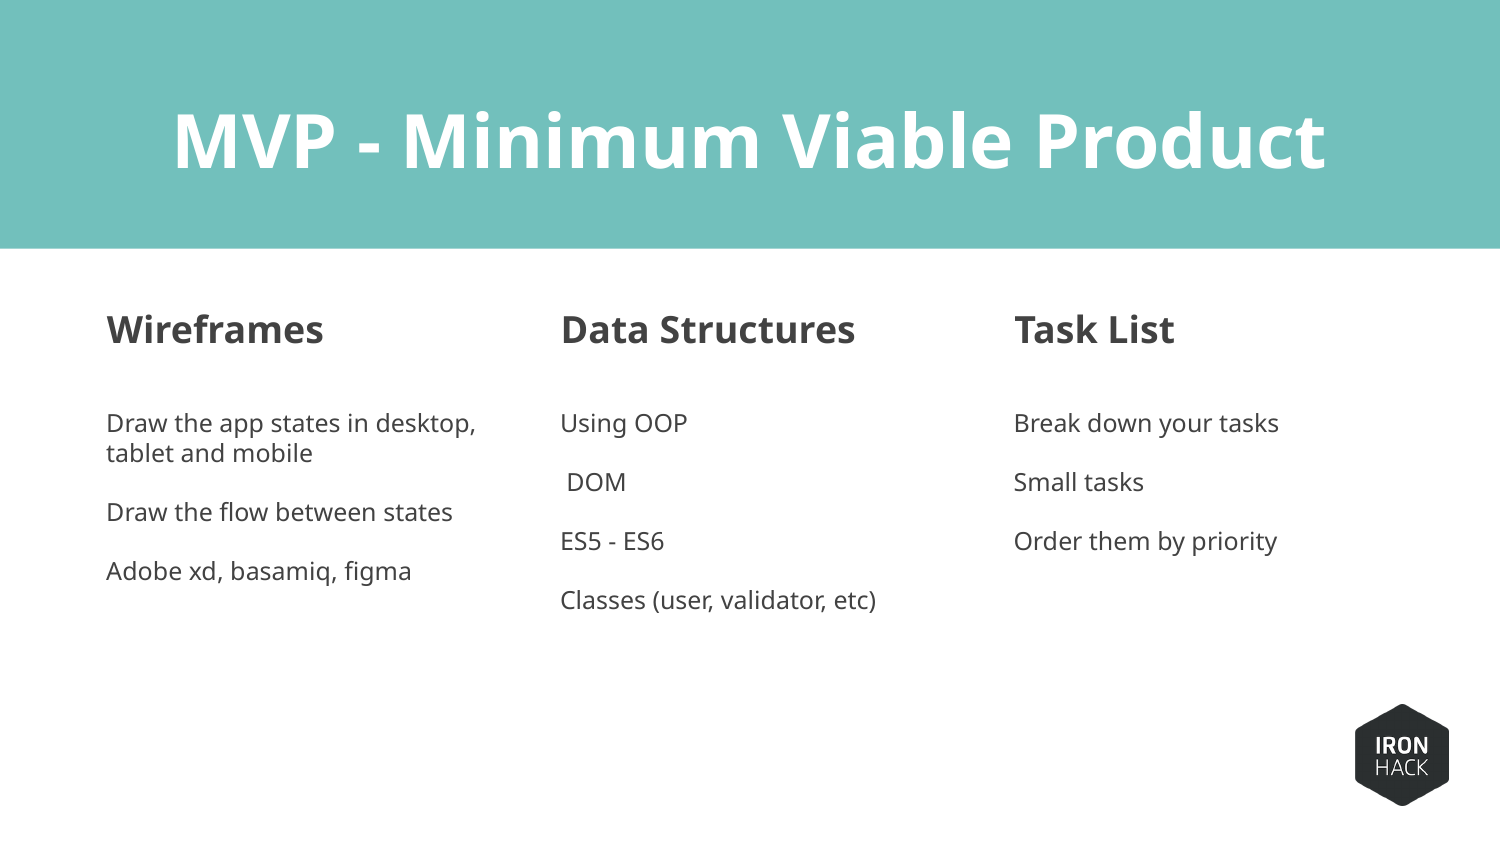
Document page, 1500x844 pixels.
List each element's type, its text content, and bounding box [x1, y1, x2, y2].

subtitle Task List [999, 275, 1408, 366]
picture [1409, 704, 1449, 806]
list Break down your tasks Small tasks Order them by priority [998, 392, 1409, 806]
subtitle Data Structures [545, 275, 955, 366]
list Draw the app states in desktop, tablet and mobile Draw the flow between states Adobe xd, basamiq, figma [91, 392, 502, 806]
subtitle Wireframes [91, 275, 501, 366]
title MVP - Minimum Viable Product [70, 52, 1430, 224]
list Using OOP DOM ES5 - ES6 Classes (user, validator, etc) [544, 392, 998, 806]
